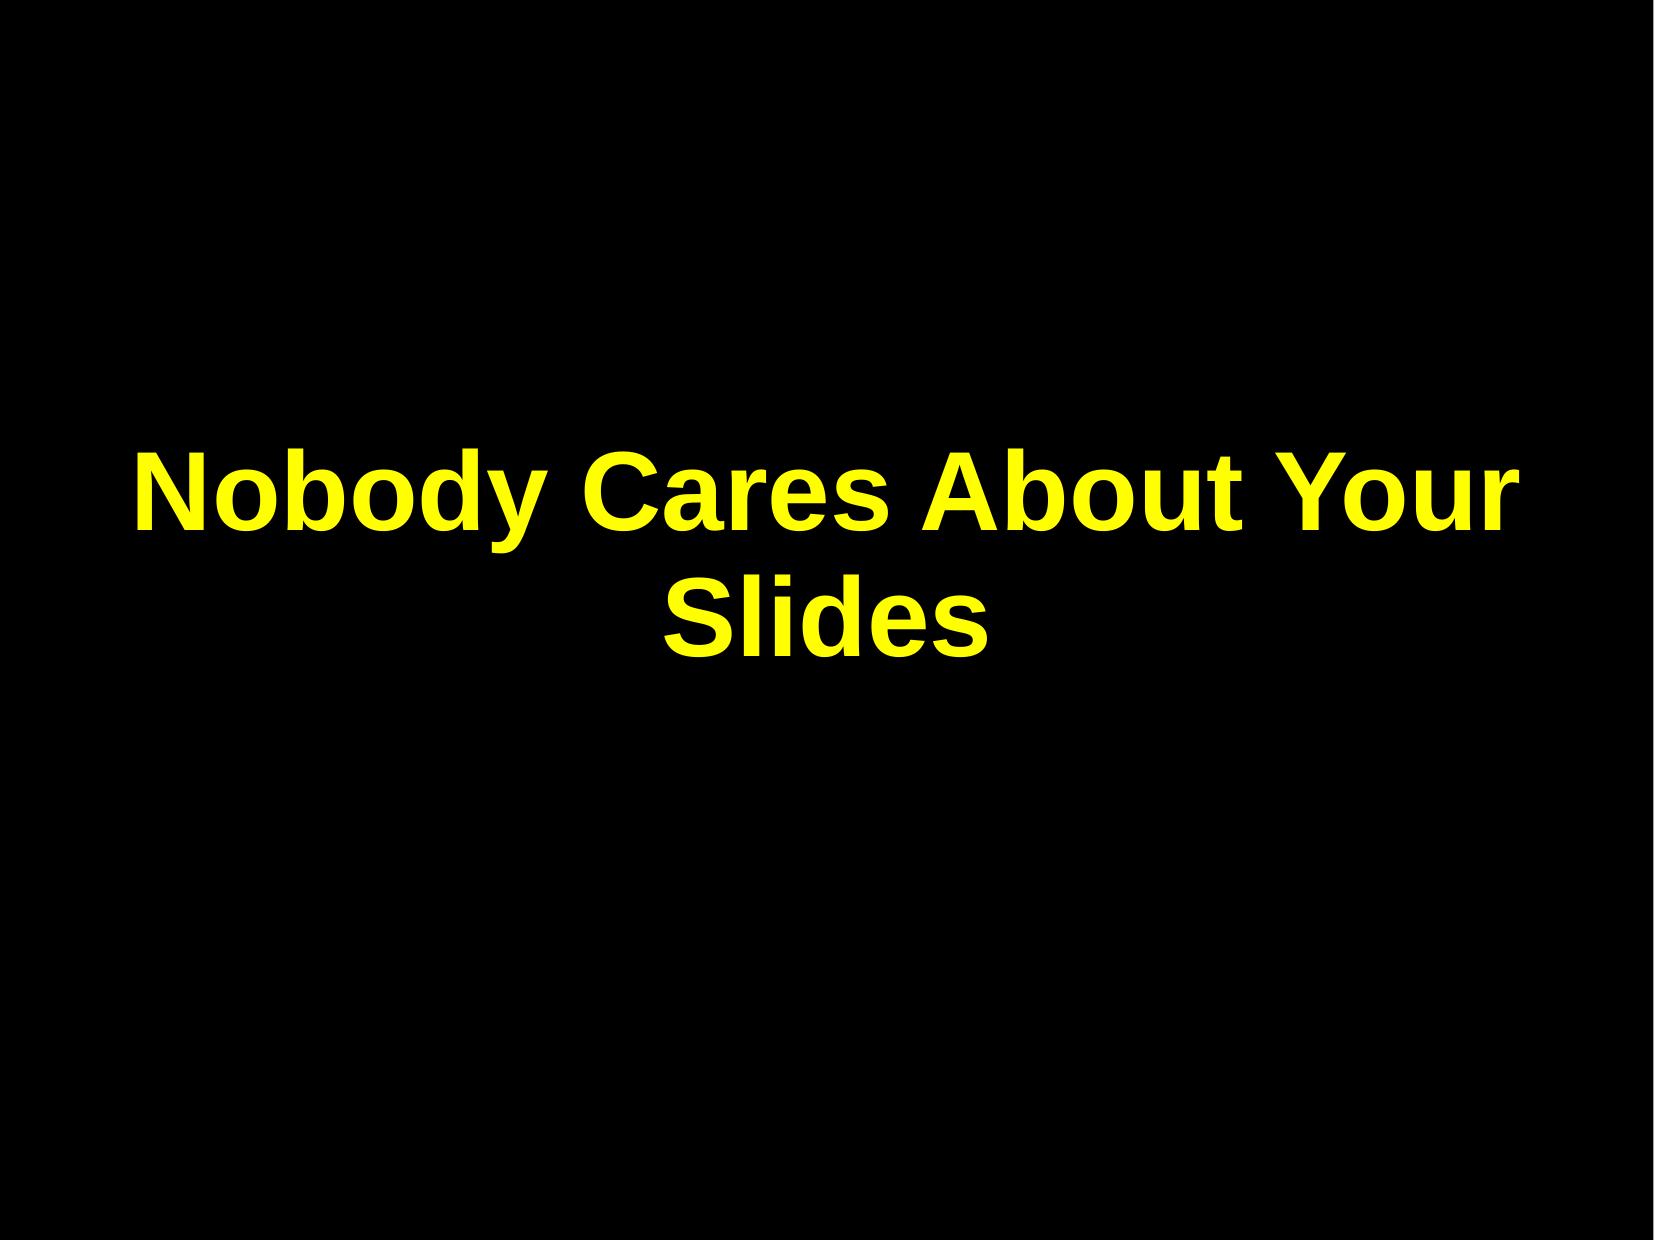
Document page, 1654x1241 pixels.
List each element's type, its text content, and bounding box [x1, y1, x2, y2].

title Nobody Cares About Your Slides [0, 429, 1654, 681]
